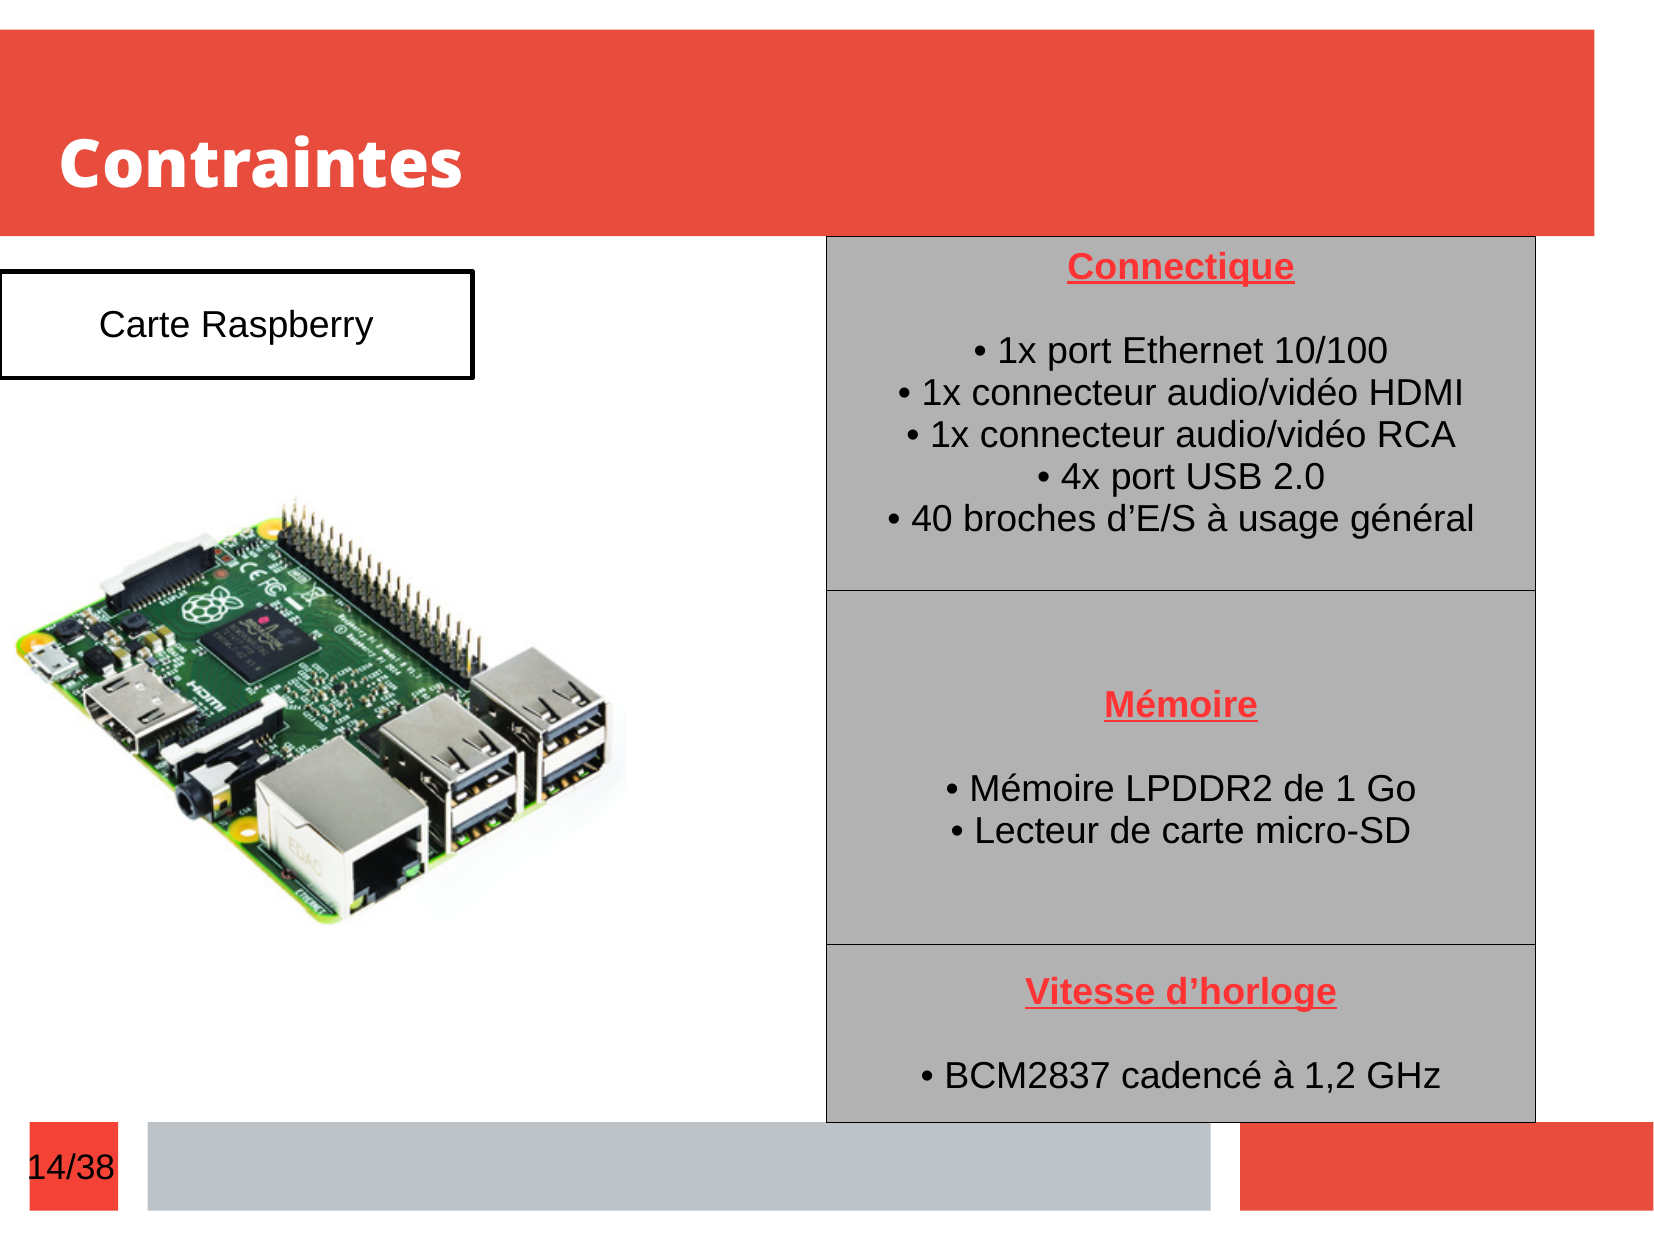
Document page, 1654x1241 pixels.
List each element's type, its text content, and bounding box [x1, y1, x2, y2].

text_box Mémoire • Mémoire LPDDR2 de 1 Go • Lecteur de carte micro-SD [826, 590, 1536, 945]
text_box Connectique • 1x port Ethernet 10/100 • 1x connecteur audio/vidéo HDMI • 1x connecteur audio/vidéo RCA • 4x port USB 2.0 • 40 broches d’E/S à usage général [826, 236, 1536, 590]
text_box Vitesse d’horloge • BCM2837 cadencé à 1,2 GHz [826, 945, 1536, 1123]
text_box Carte Raspberry [0, 271, 473, 378]
title Contraintes [59, 59, 1595, 207]
text_box <numéro>/38 [11, 1139, 659, 1241]
picture [1, 487, 626, 934]
